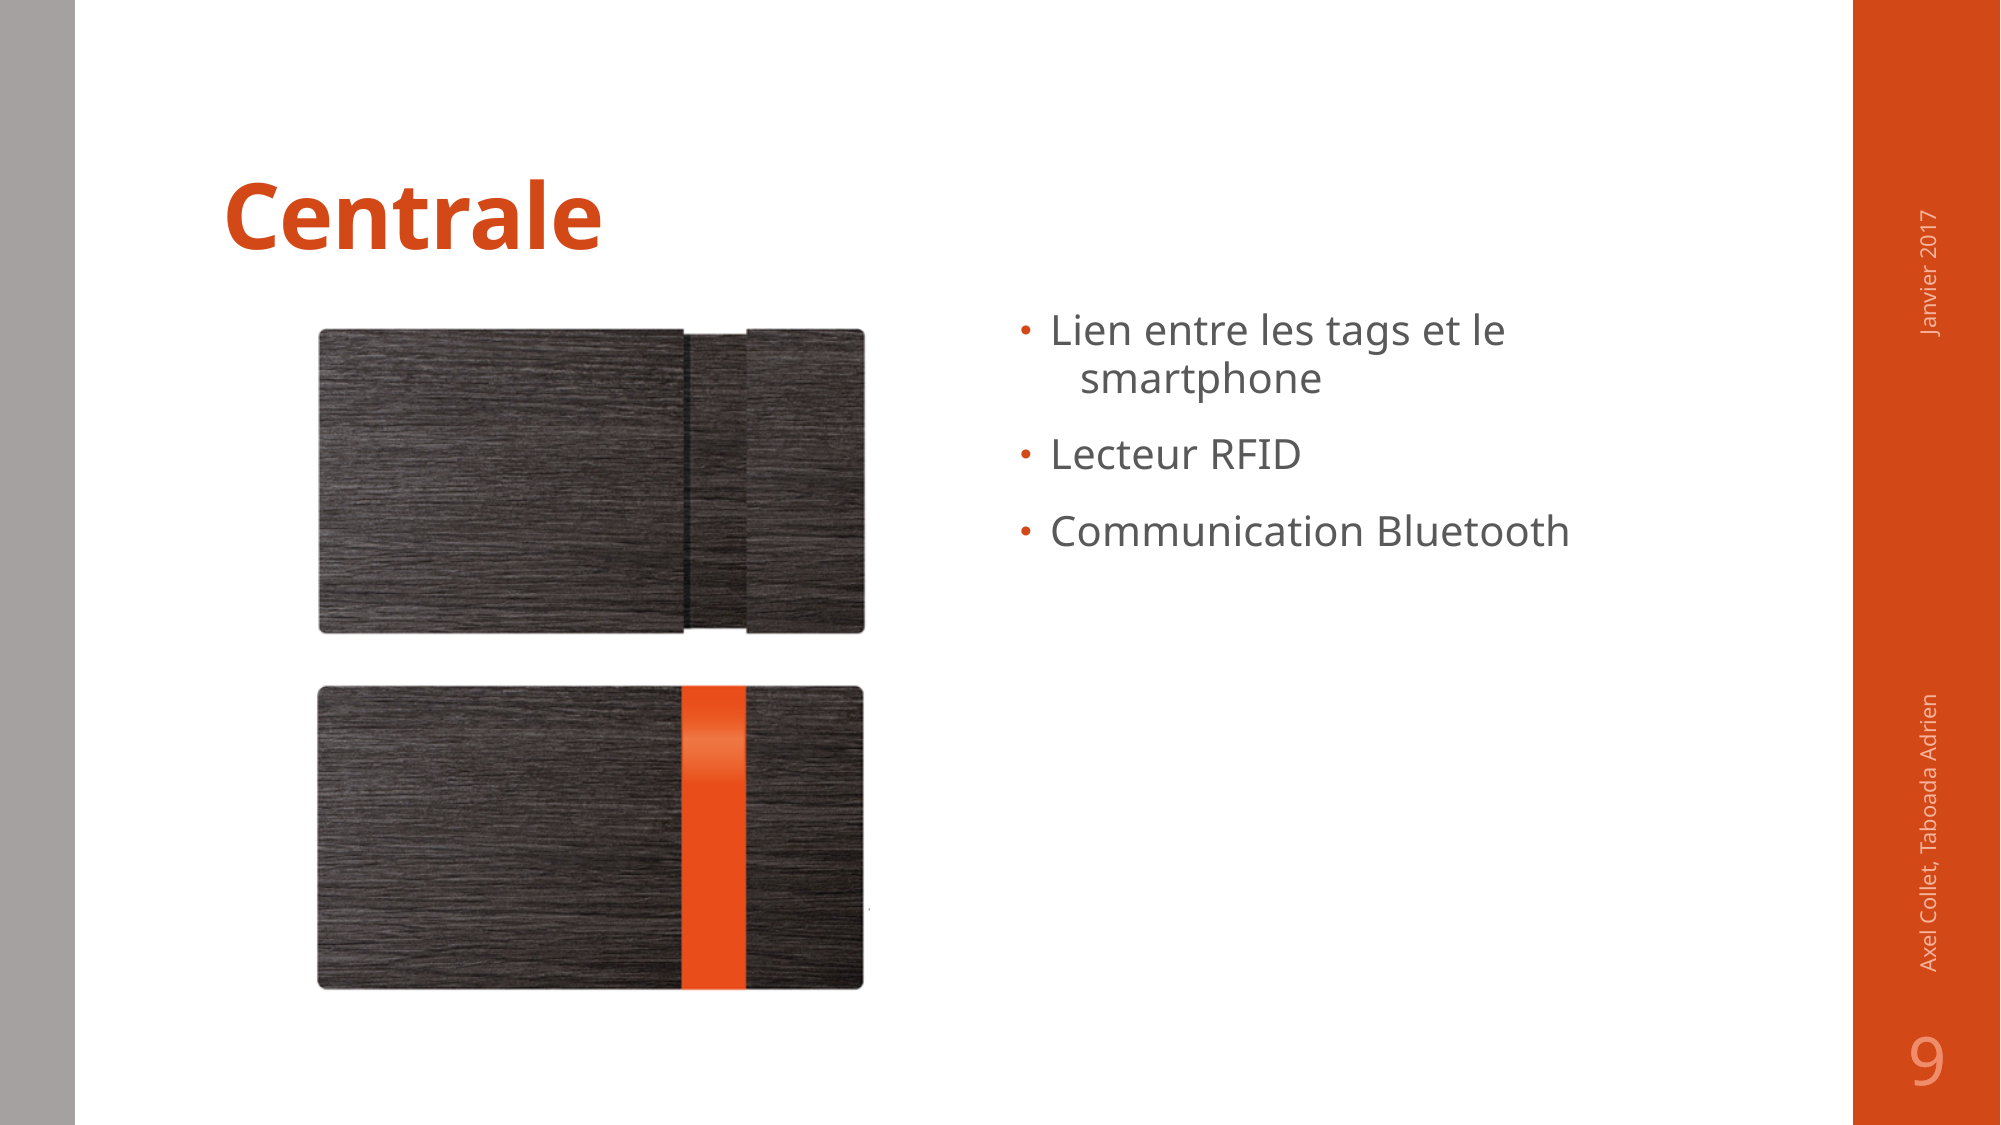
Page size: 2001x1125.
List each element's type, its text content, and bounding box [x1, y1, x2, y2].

title Centrale [206, 48, 1797, 278]
picture [279, 299, 870, 1014]
text_box Janvier 2017 [1897, 37, 1958, 351]
text_box Axel Collet, Taboada Adrien [1897, 400, 1958, 988]
text_box [1852, 1012, 2000, 1110]
list Lien entre les tags et le smartphone Lecteur RFID Communication Bluetooth [1005, 299, 1741, 1014]
